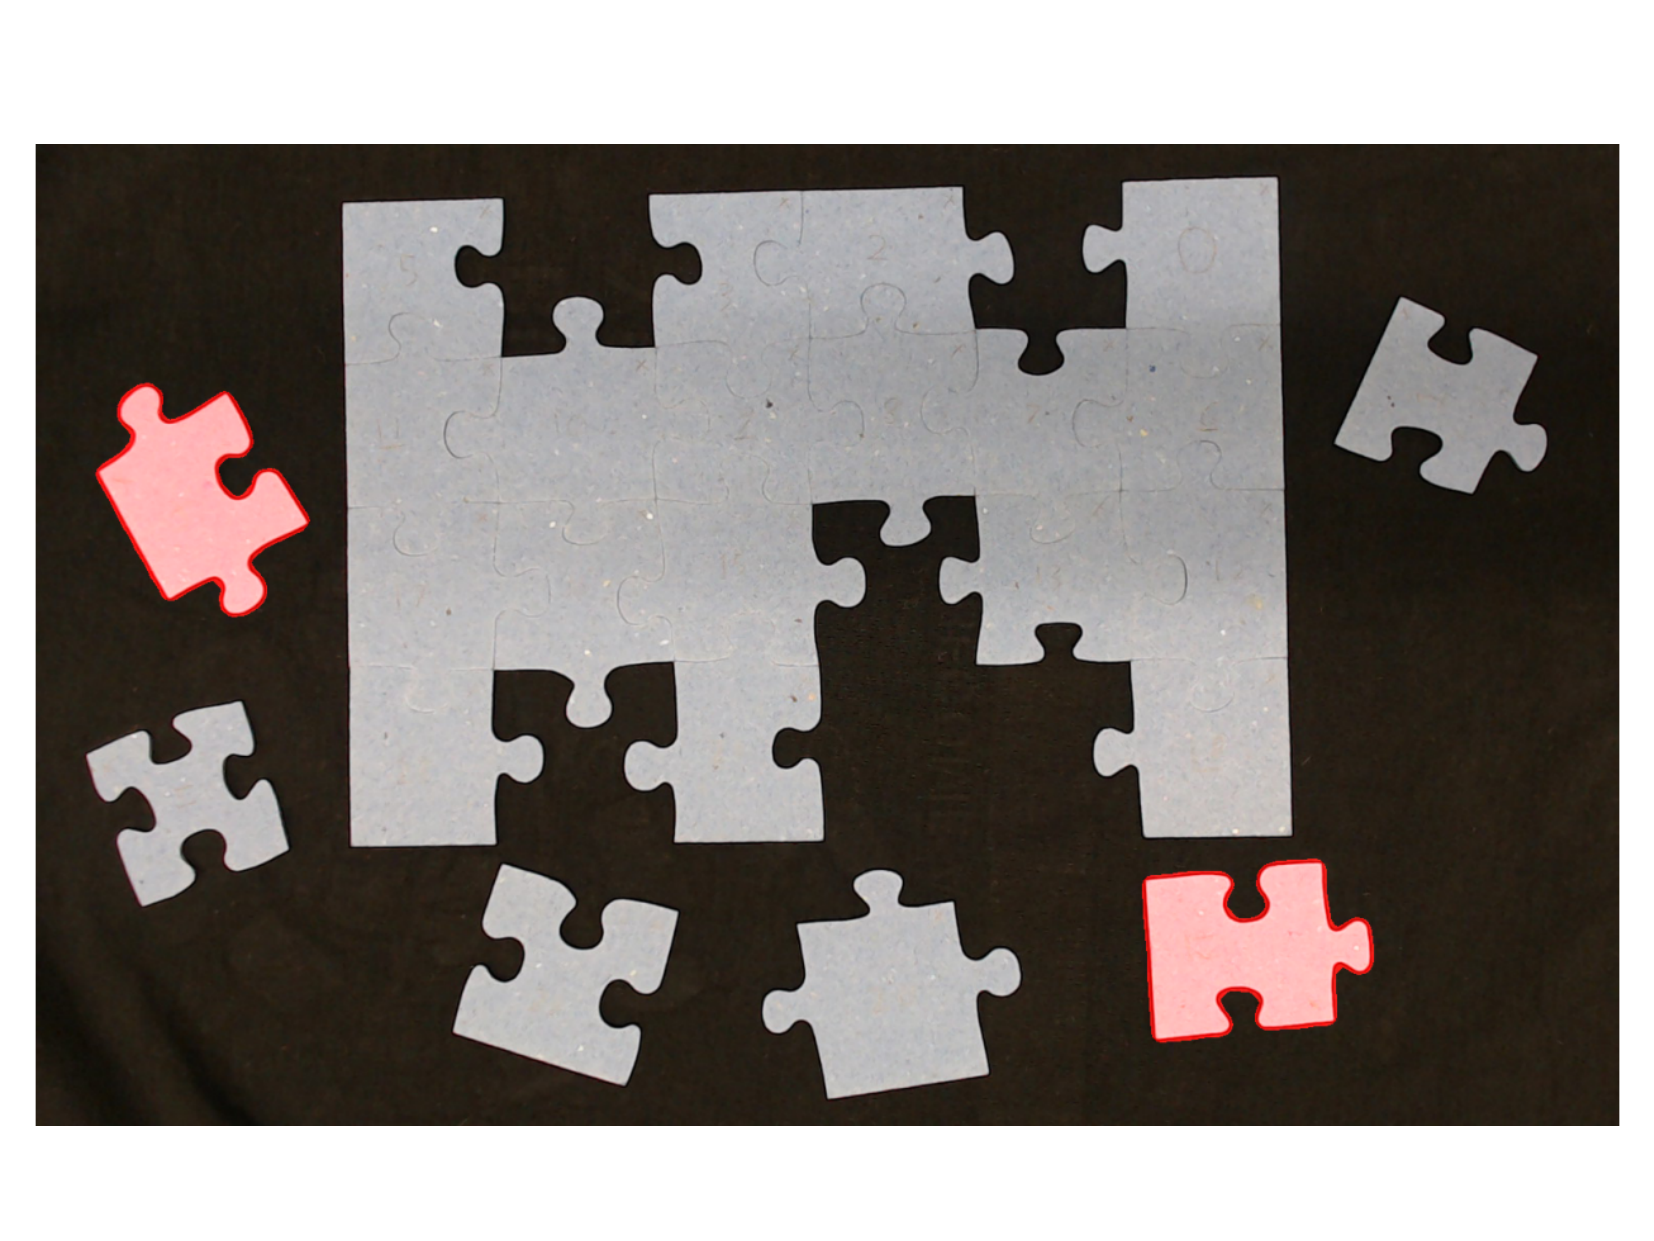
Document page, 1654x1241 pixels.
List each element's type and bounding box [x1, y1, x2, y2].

picture [35, 144, 1620, 1126]
